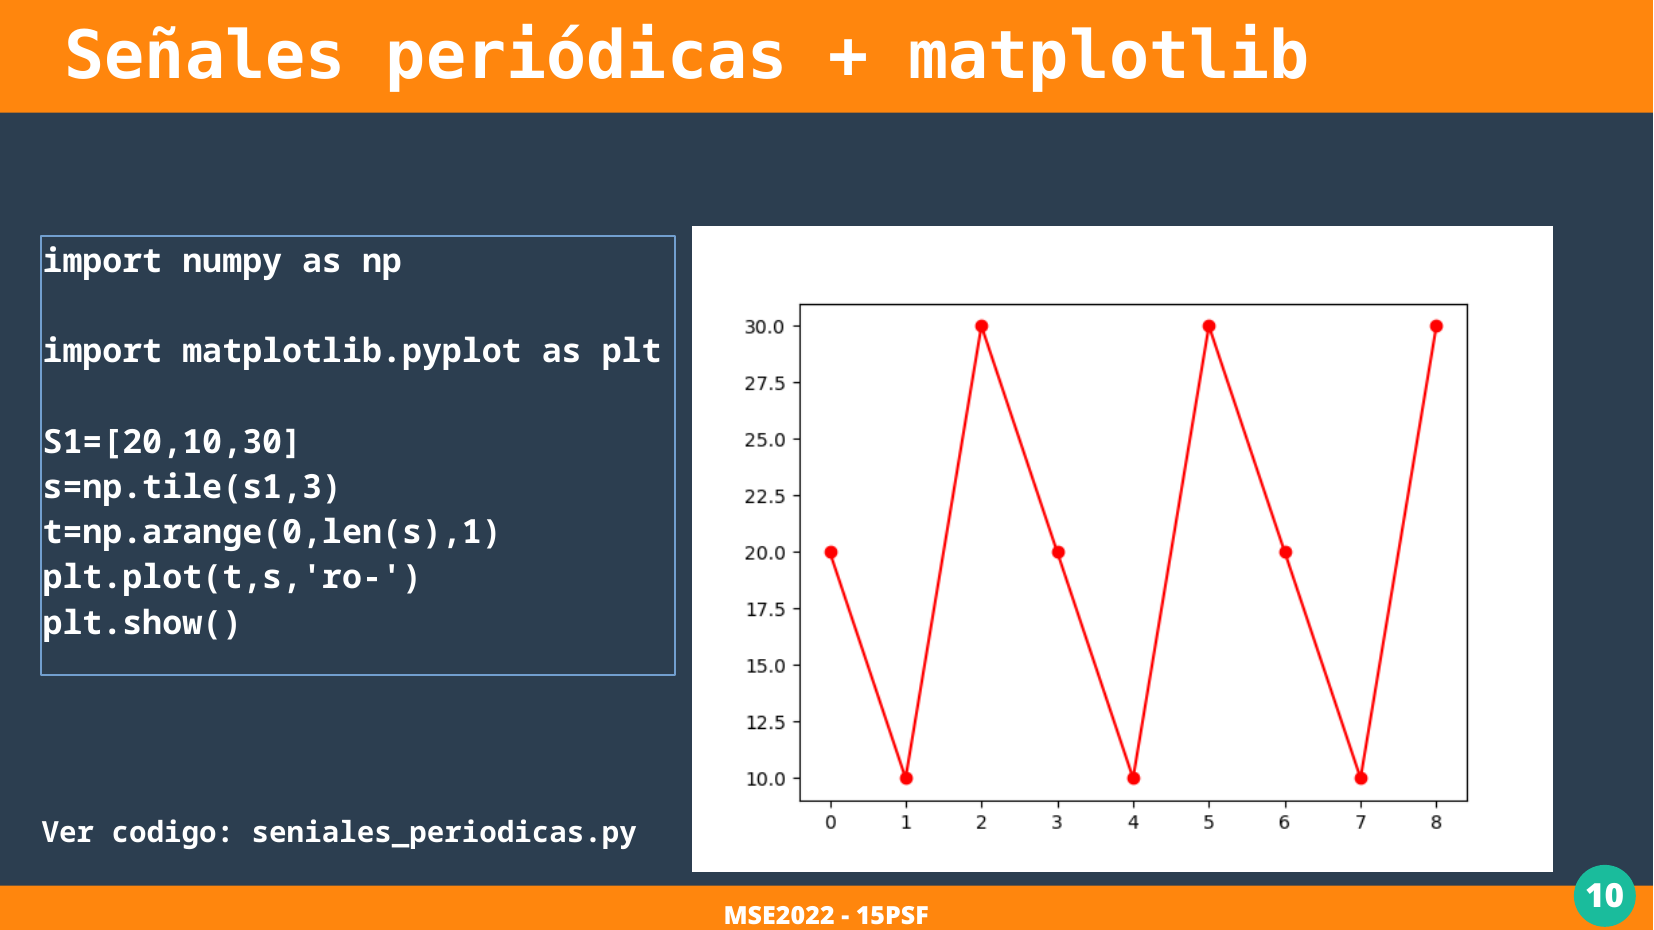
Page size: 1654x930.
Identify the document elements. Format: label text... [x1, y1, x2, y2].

title Señales periódicas + matplotlib [64, 16, 1653, 188]
picture [692, 226, 1553, 872]
list import numpy as np import matplotlib.pyplot as plt S1=[20,10,30] s=np.tile(s1,3) t=np.arange(0,len(s),1) plt.plot(t,s,'ro-') plt.show() [41, 235, 676, 676]
text_box Ver codigo: seniales_periodicas.py [3, 787, 676, 874]
